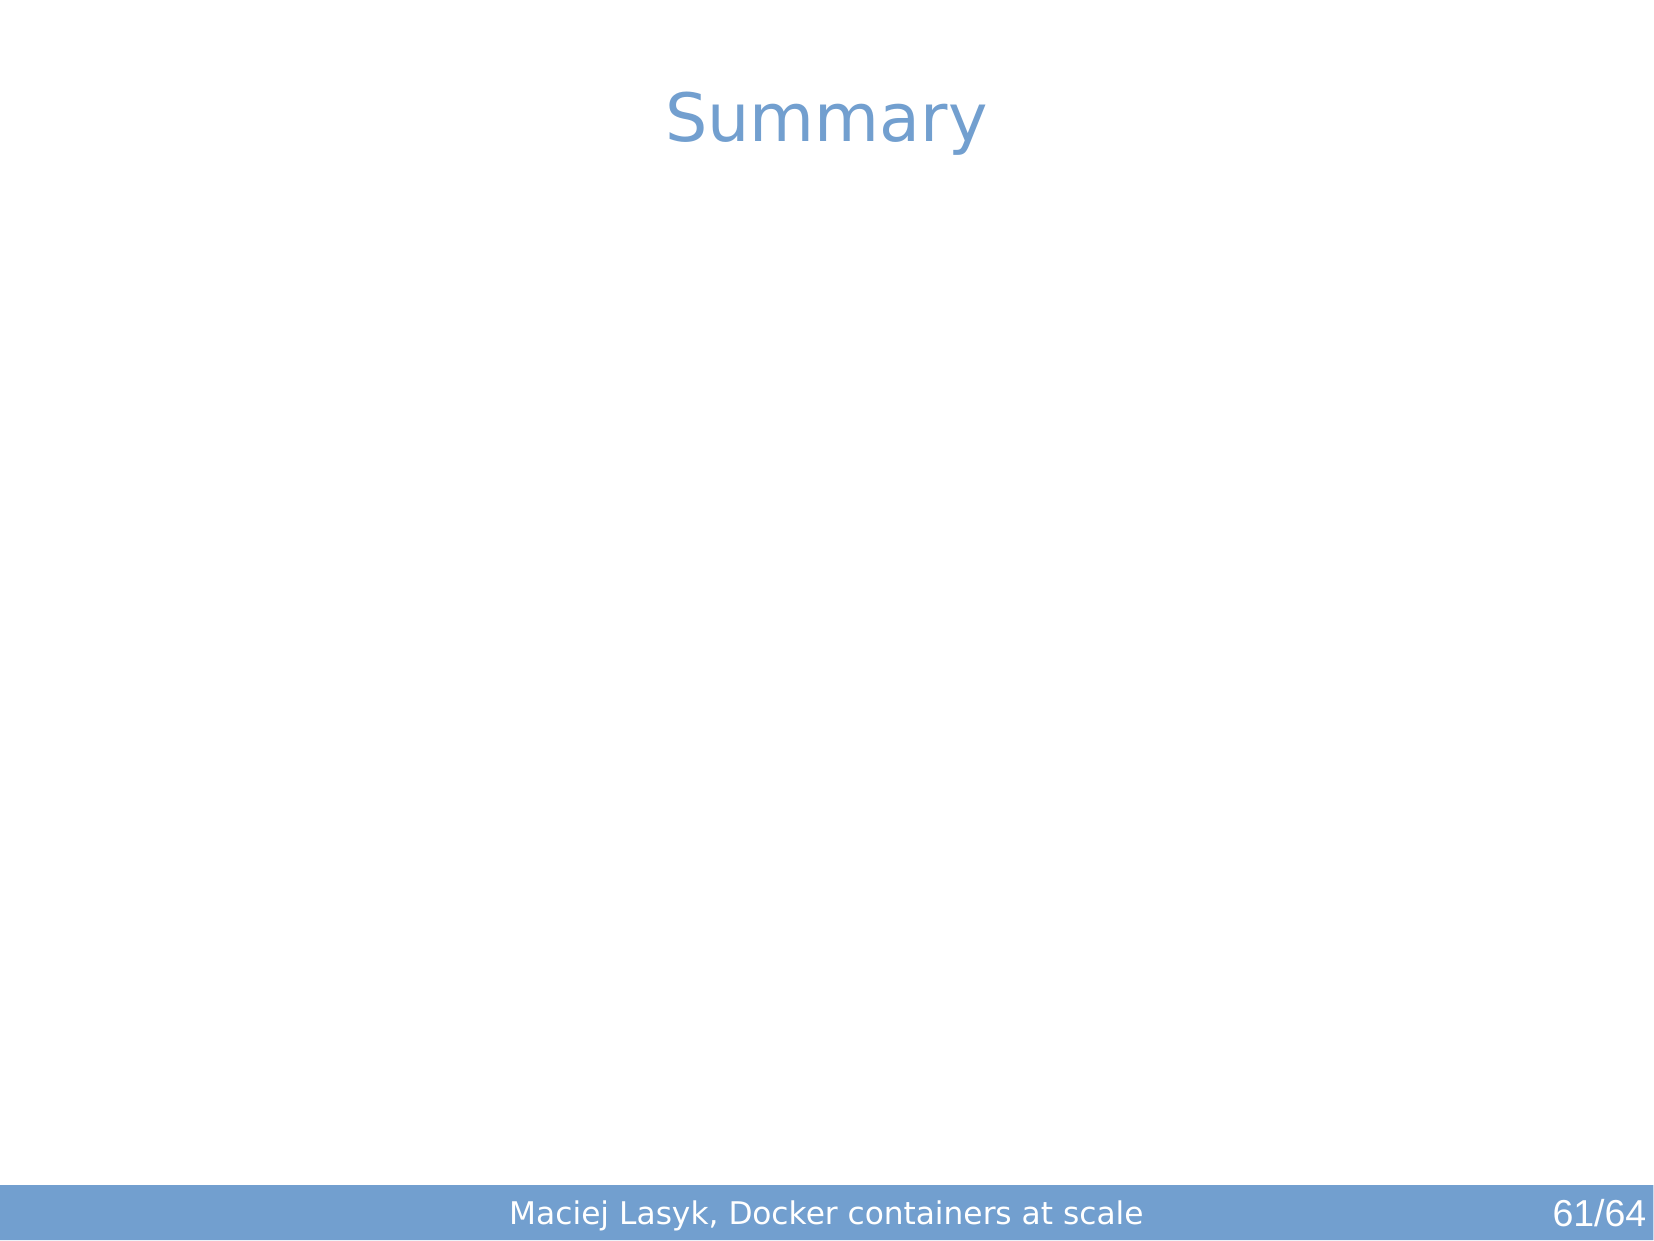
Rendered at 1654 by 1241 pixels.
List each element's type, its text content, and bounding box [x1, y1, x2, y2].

text_box [0, 1185, 1527, 1241]
text_box 61/64 [1527, 1185, 1654, 1241]
text_box Summary [650, 72, 1003, 166]
text_box Maciej Lasyk, Docker containers at scale [494, 1188, 1160, 1240]
